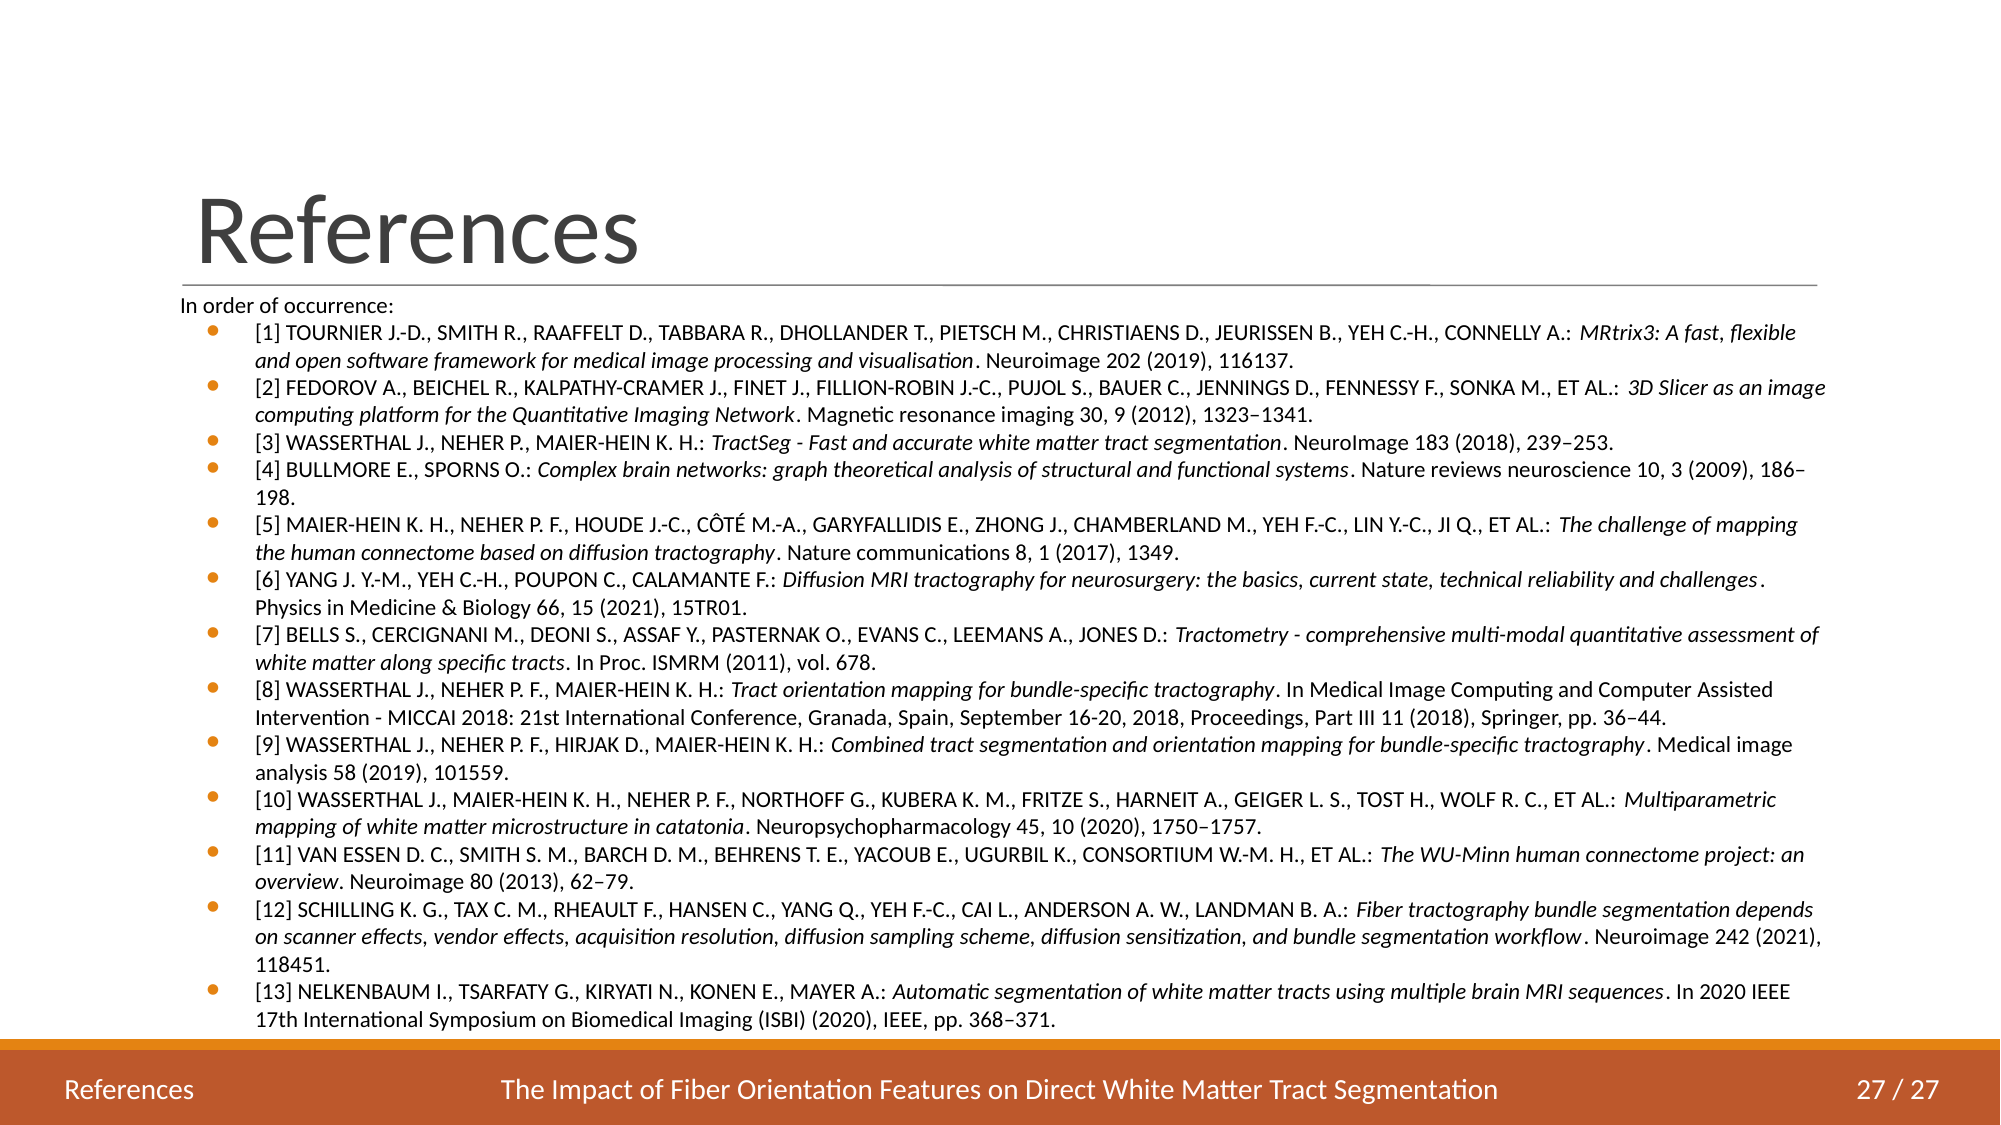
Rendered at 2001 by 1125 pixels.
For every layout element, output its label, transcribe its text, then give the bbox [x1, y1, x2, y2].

slide_number References [49, 753, 356, 1125]
slide_number The Impact of Fiber Orientation Features on Direct White Matter Tract Segmentation [392, 753, 1608, 1125]
list In order of occurrence: [1] TOURNIER J.-D., SMITH R., RAAFFELT D., TABBARA R., DHOLLANDER T., PIETSCH M., CHRISTIAENS D., JEURISSEN B., YEH C.-H., CONNELLY A.: MRtrix3: A fast, flexible and open software framework for medical image processing and visualisation. Neuroimage 202 (2019), 116137. [2] FEDOROV A., BEICHEL R., KALPATHY-CRAMER J., FINET J., FILLION-ROBIN J.-C., PUJOL S., BAUER C., JENNINGS D., FENNESSY F., SONKA M., ET AL.: 3D Slicer as an image computing platform for the Quantitative Imaging Network. Magnetic resonance imaging 30, 9 (2012), 1323–1341. [3] WASSERTHAL J., NEHER P., MAIER-HEIN K. H.: TractSeg - Fast and accurate white matter tract segmentation. NeuroImage 183 (2018), 239–253. [4] BULLMORE E., SPORNS O.: Complex brain networks: graph theoretical analysis of structural and functional systems. Nature reviews neuroscience 10, 3 (2009), 186–198. [5] MAIER-HEIN K. H., NEHER P. F., HOUDE J.-C., CÔTÉ M.-A., GARYFALLIDIS E., ZHONG J., CHAMBERLAND M., YEH F.-C., LIN Y.-C., JI Q., ET AL.: The challenge of mapping the human connectome based on diffusion tractography. Nature communications 8, 1 (2017), 1349. [6] YANG J. Y.-M., YEH C.-H., POUPON C., CALAMANTE F.: Diffusion MRI tractography for neurosurgery: the basics, current state, technical reliability and challenges. Physics in Medicine & Biology 66, 15 (2021), 15TR01. [7] BELLS S., CERCIGNANI M., DEONI S., ASSAF Y., PASTERNAK O., EVANS C., LEEMANS A., JONES D.: Tractometry - comprehensive multi-modal quantitative assessment of white matter along specific tracts. In Proc. ISMRM (2011), vol. 678. [8] WASSERTHAL J., NEHER P. F., MAIER-HEIN K. H.: Tract orientation mapping for bundle-specific tractography. In Medical Image Computing and Computer Assisted Intervention - MICCAI 2018: 21st International Conference, Granada, Spain, September 16-20, 2018, Proceedings, Part III 11 (2018), Springer, pp. 36–44. [9] WASSERTHAL J., NEHER P. F., HIRJAK D., MAIER-HEIN K. H.: Combined tract segmentation and orientation mapping for bundle-specific tractography. Medical image analysis 58 (2019), 101559. [10] WASSERTHAL J., MAIER-HEIN K. H., NEHER P. F., NORTHOFF G., KUBERA K. M., FRITZE S., HARNEIT A., GEIGER L. S., TOST H., WOLF R. C., ET AL.: Multiparametric mapping of white matter microstructure in catatonia. Neuropsychopharmacology 45, 10 (2020), 1750–1757. [11] VAN ESSEN D. C., SMITH S. M., BARCH D. M., BEHRENS T. E., YACOUB E., UGURBIL K., CONSORTIUM W.-M. H., ET AL.: The WU-Minn human connectome project: an overview. Neuroimage 80 (2013), 62–79. [12] SCHILLING K. G., TAX C. M., RHEAULT F., HANSEN C., YANG Q., YEH F.-C., CAI L., ANDERSON A. W., LANDMAN B. A.: Fiber tractography bundle segmentation depends on scanner effects, vendor effects, acquisition resolution, diffusion sampling scheme, diffusion sensitization, and bundle segmentation workflow. Neuroimage 242 (2021), 118451. [13] NELKENBAUM I., TSARFATY G., KIRYATI N., KONEN E., MAYER A.: Automatic segmentation of white matter tracts using multiple brain MRI sequences. In 2020 IEEE 17th International Symposium on Biomedical Imaging (ISBI) (2020), IEEE, pp. 368–371. [180, 290, 1830, 1032]
title References [180, 114, 1830, 290]
slide_number 1 / 27 [1741, 753, 1962, 1125]
